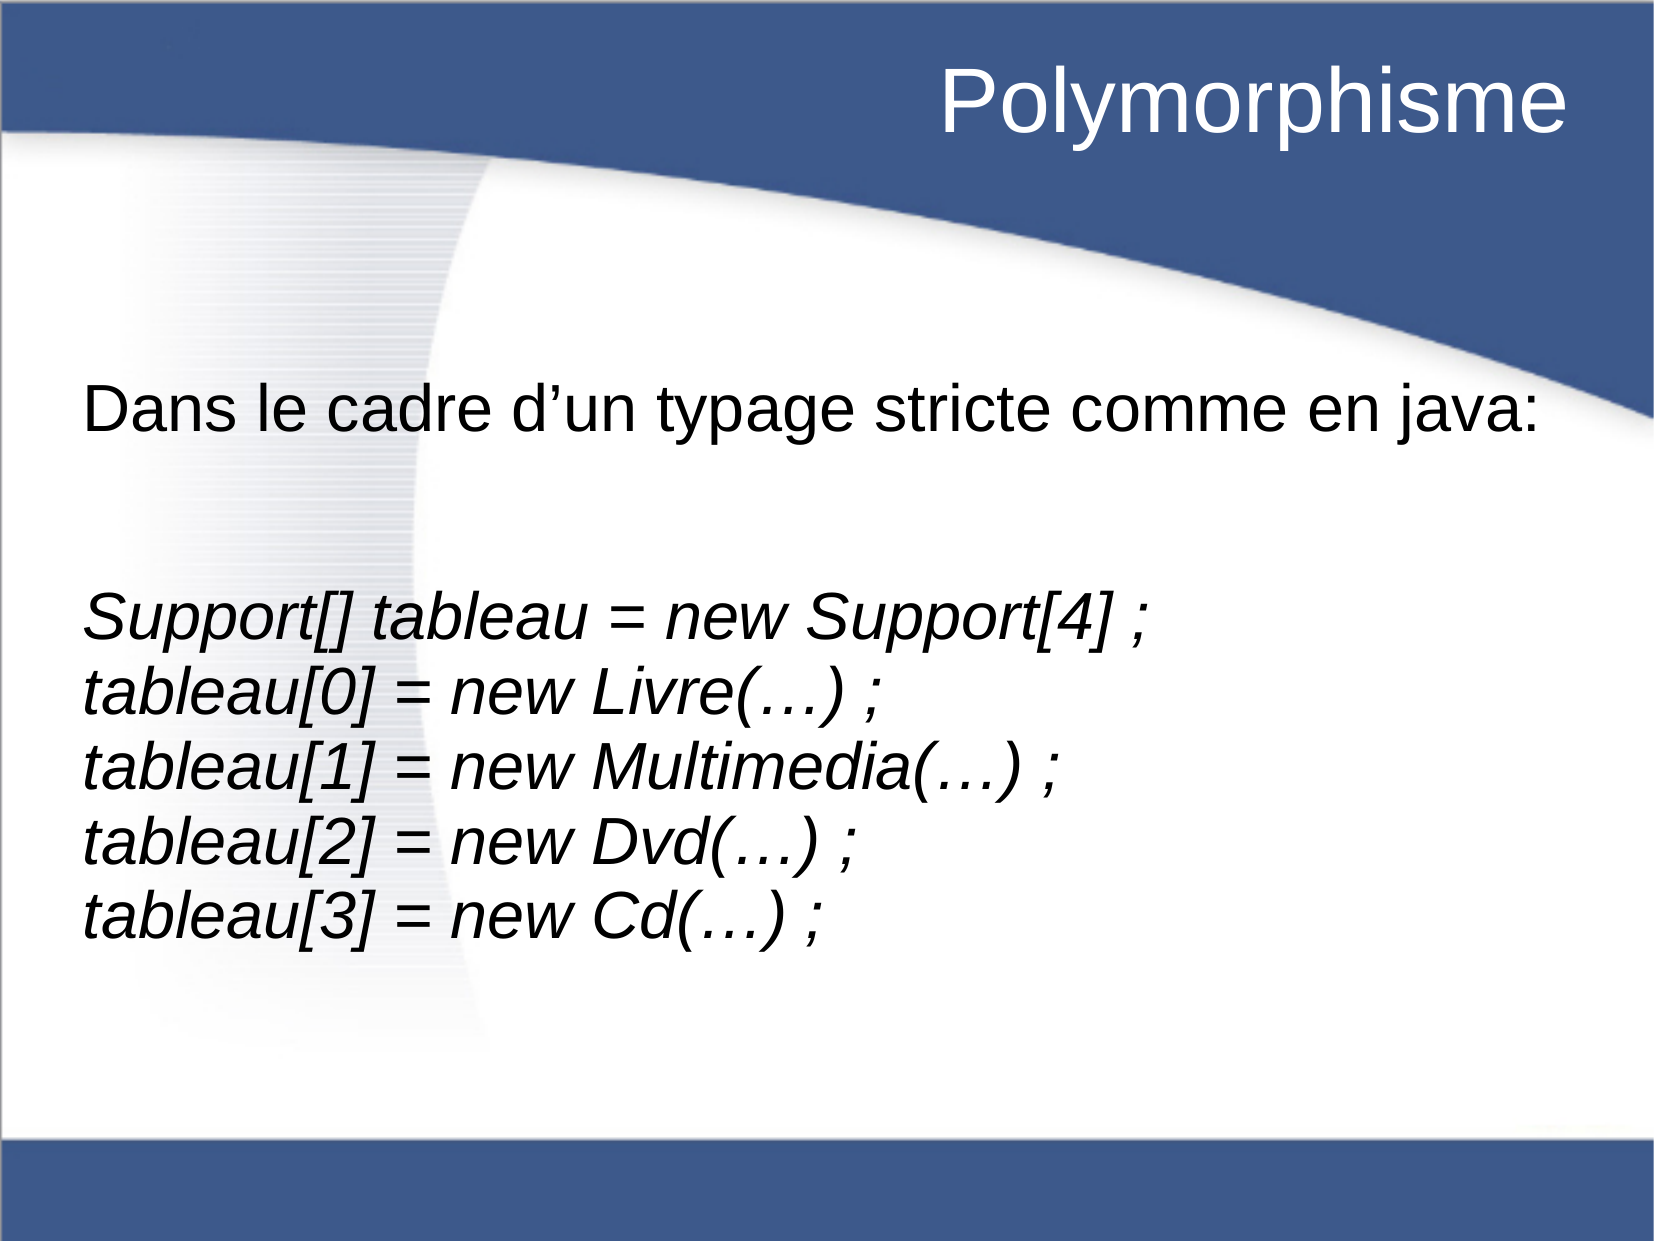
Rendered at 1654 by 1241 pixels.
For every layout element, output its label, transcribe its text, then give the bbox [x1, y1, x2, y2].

picture [0, 0, 1654, 1241]
title Polymorphisme [82, 49, 1571, 257]
list Dans le cadre d’un typage stricte comme en java: Support[] tableau = new Support[4] ; tableau[0] = new Livre(…) ; tableau[1] = new Multimedia(…) ; tableau[2] = new Dvd(…) ; tableau[3] = new Cd(…) ; [82, 296, 1571, 1093]
